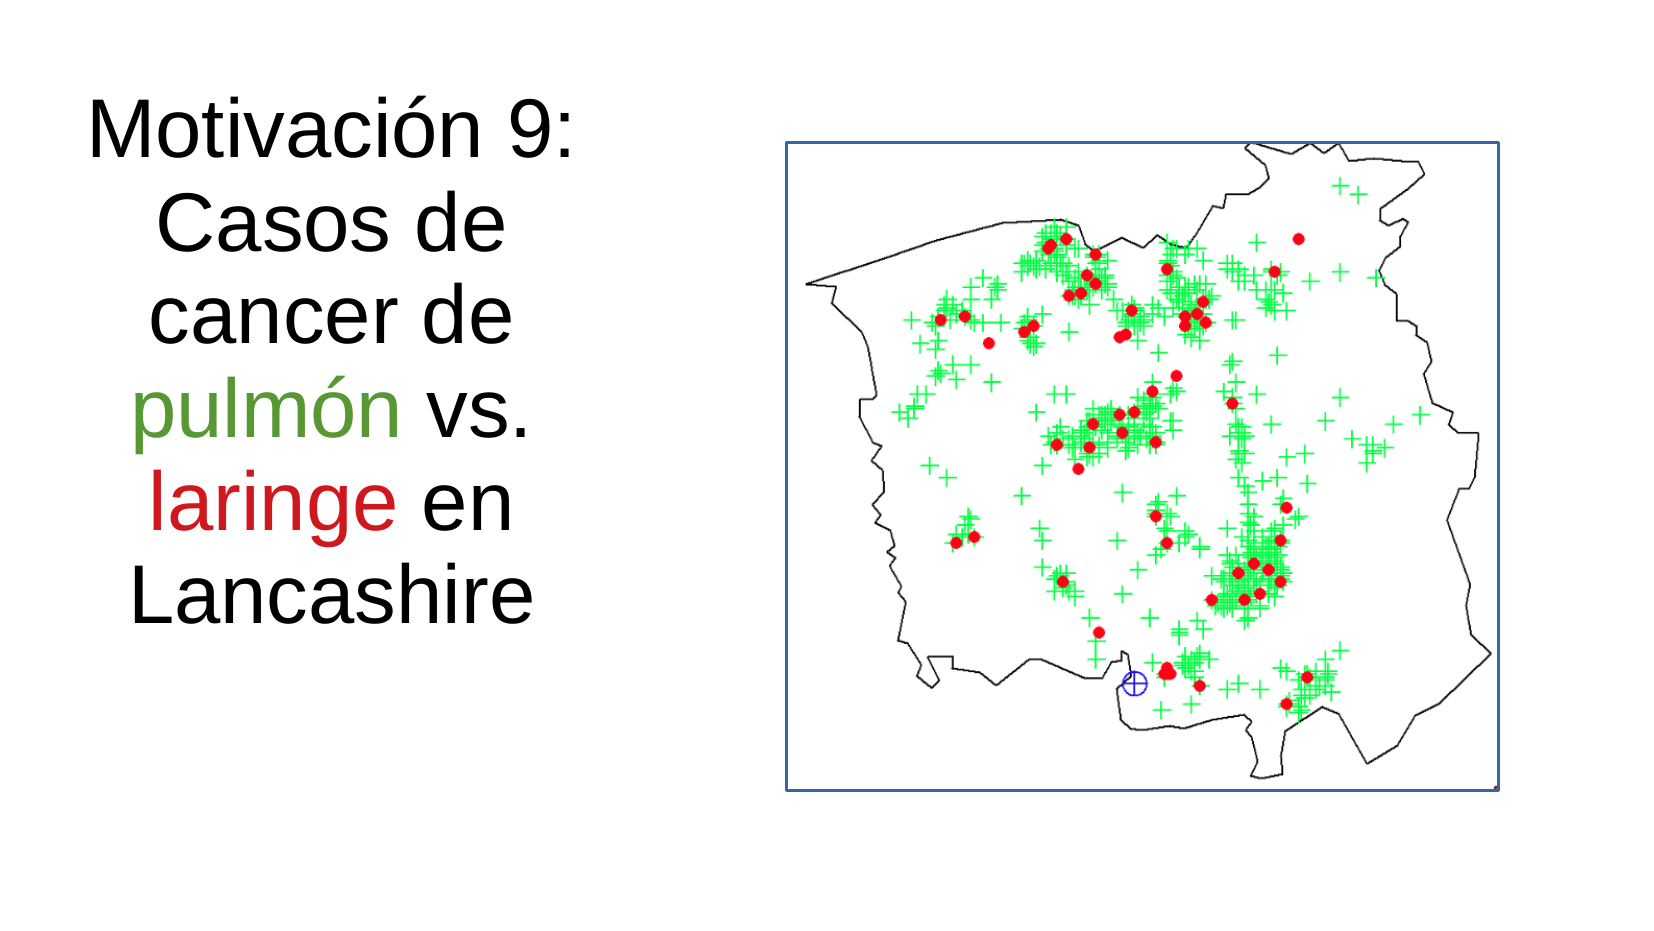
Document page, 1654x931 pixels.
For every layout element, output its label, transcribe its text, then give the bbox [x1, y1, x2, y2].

picture [788, 143, 1497, 789]
title Motivación 9: Casos de cancer de pulmón vs. laringe en Lancashire [35, 27, 628, 696]
